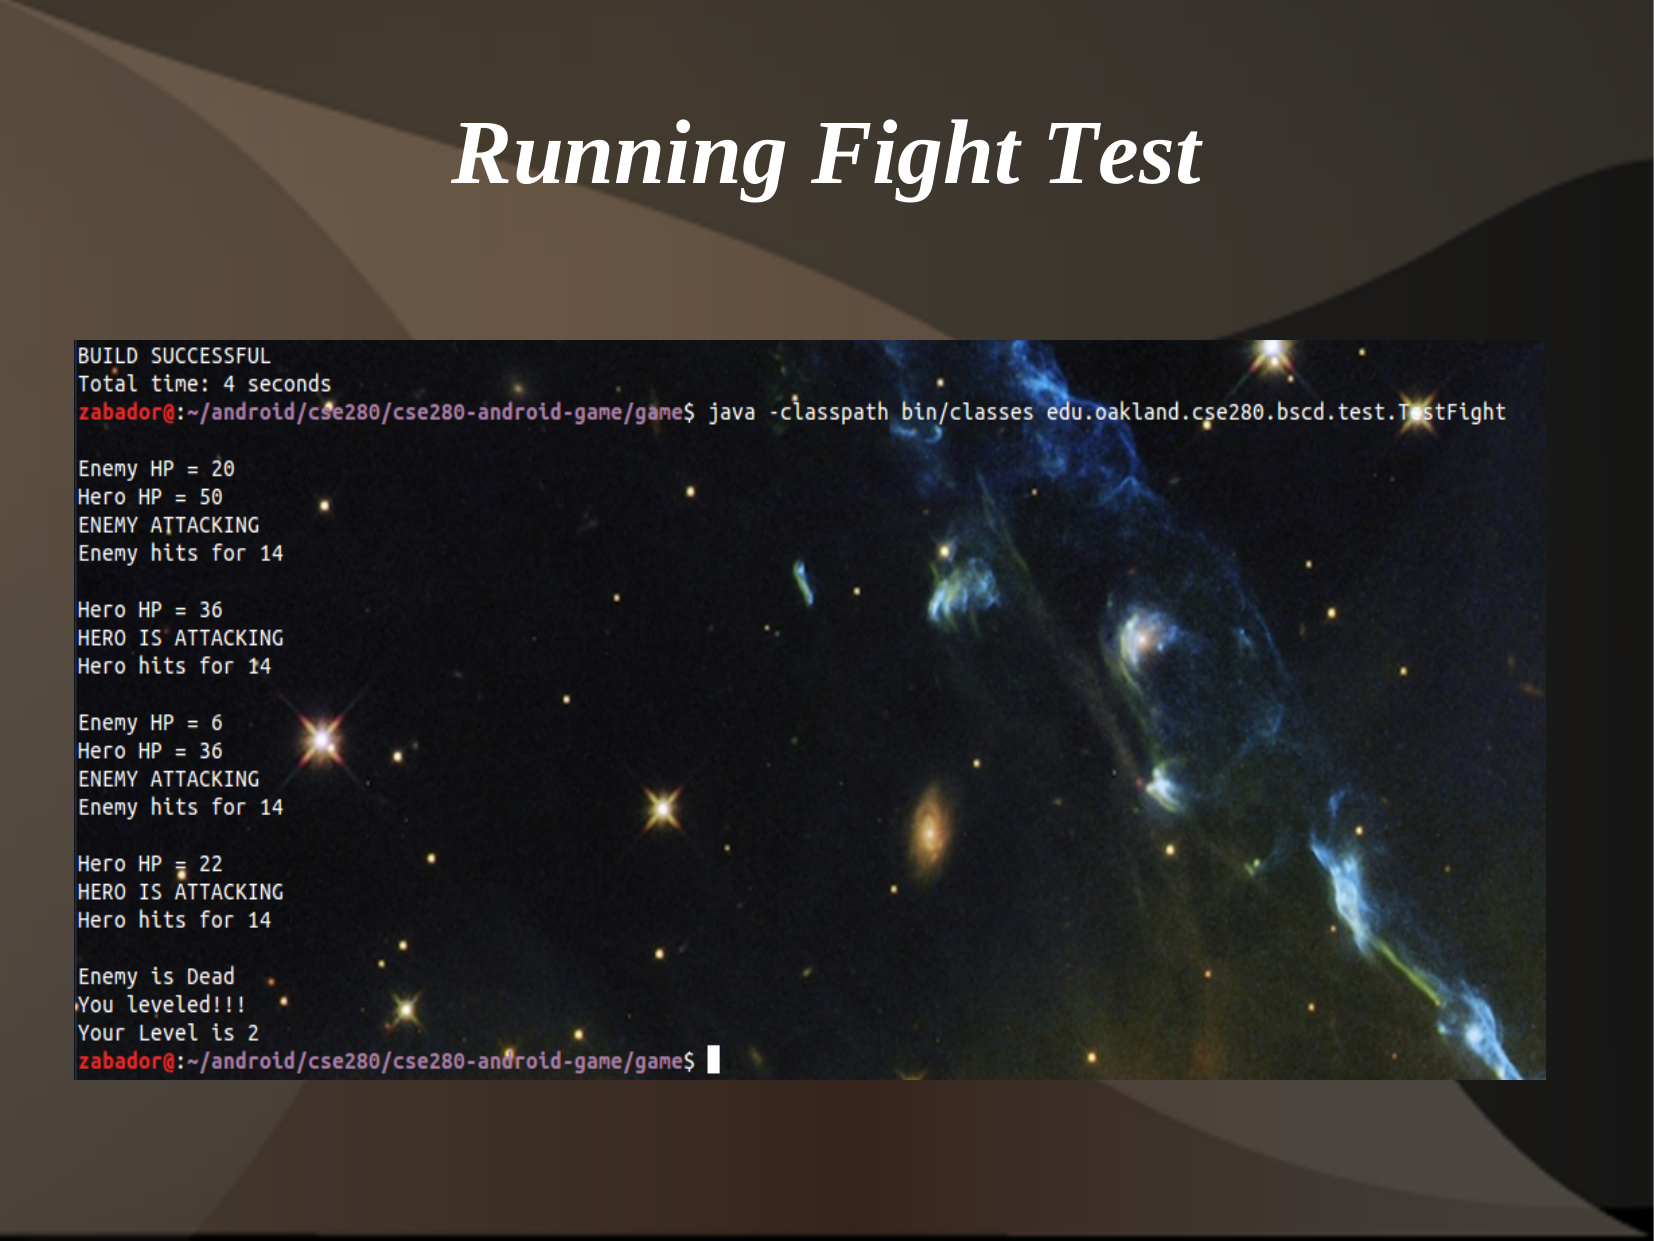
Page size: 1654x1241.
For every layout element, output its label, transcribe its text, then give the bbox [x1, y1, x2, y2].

title Running Fight Test [82, 49, 1571, 257]
picture [0, 0, 1654, 1241]
